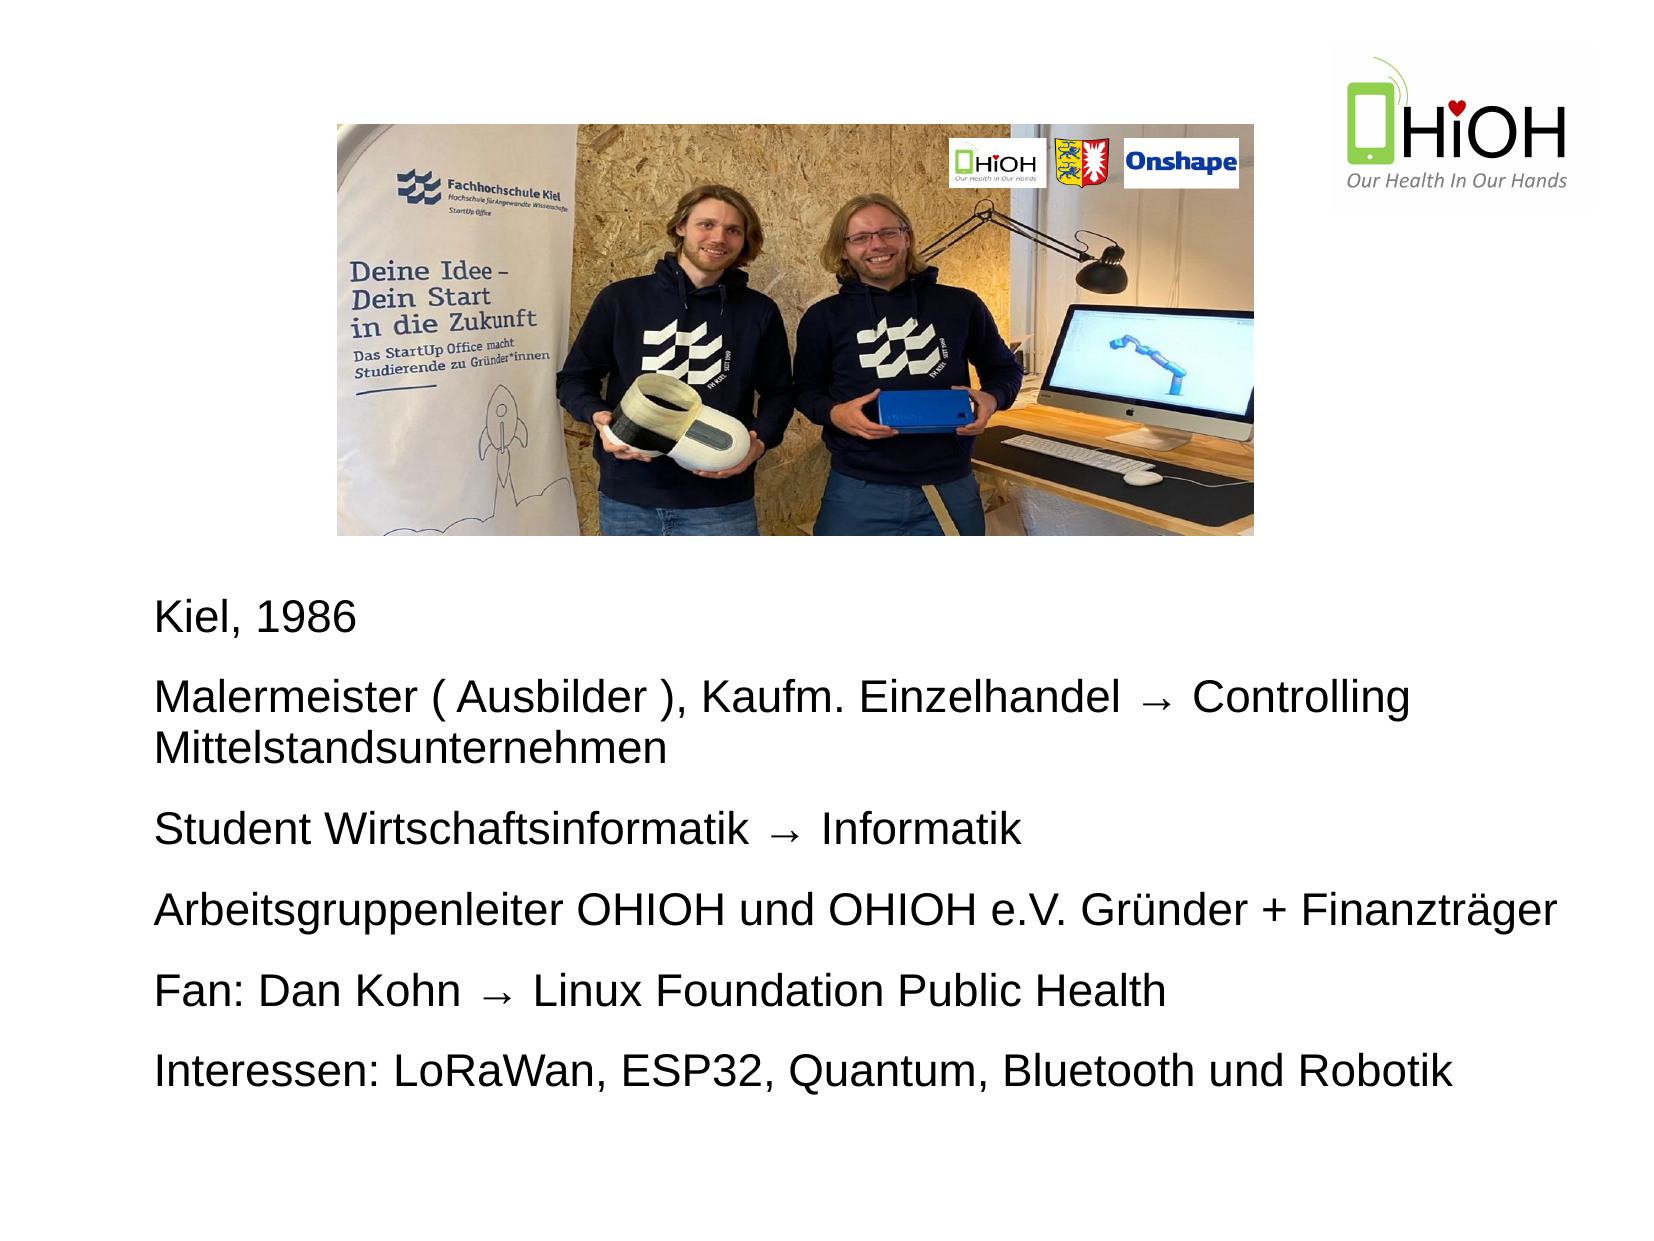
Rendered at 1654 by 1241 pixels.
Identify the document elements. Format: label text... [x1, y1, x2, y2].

list Kiel, 1986 Malermeister ( Ausbilder ), Kaufm. Einzelhandel → Controlling Mittelstandsunternehmen Student Wirtschaftsinformatik → Informatik Arbeitsgruppenleiter OHIOH und OHIOH e.V. Gründer + Finanzträger Fan: Dan Kohn → Linux Foundation Public Health Interessen: LoRaWan, ESP32, Quantum, Bluetooth und Robotik [82, 590, 1571, 1241]
picture [330, 118, 1264, 544]
picture [1330, 42, 1595, 213]
